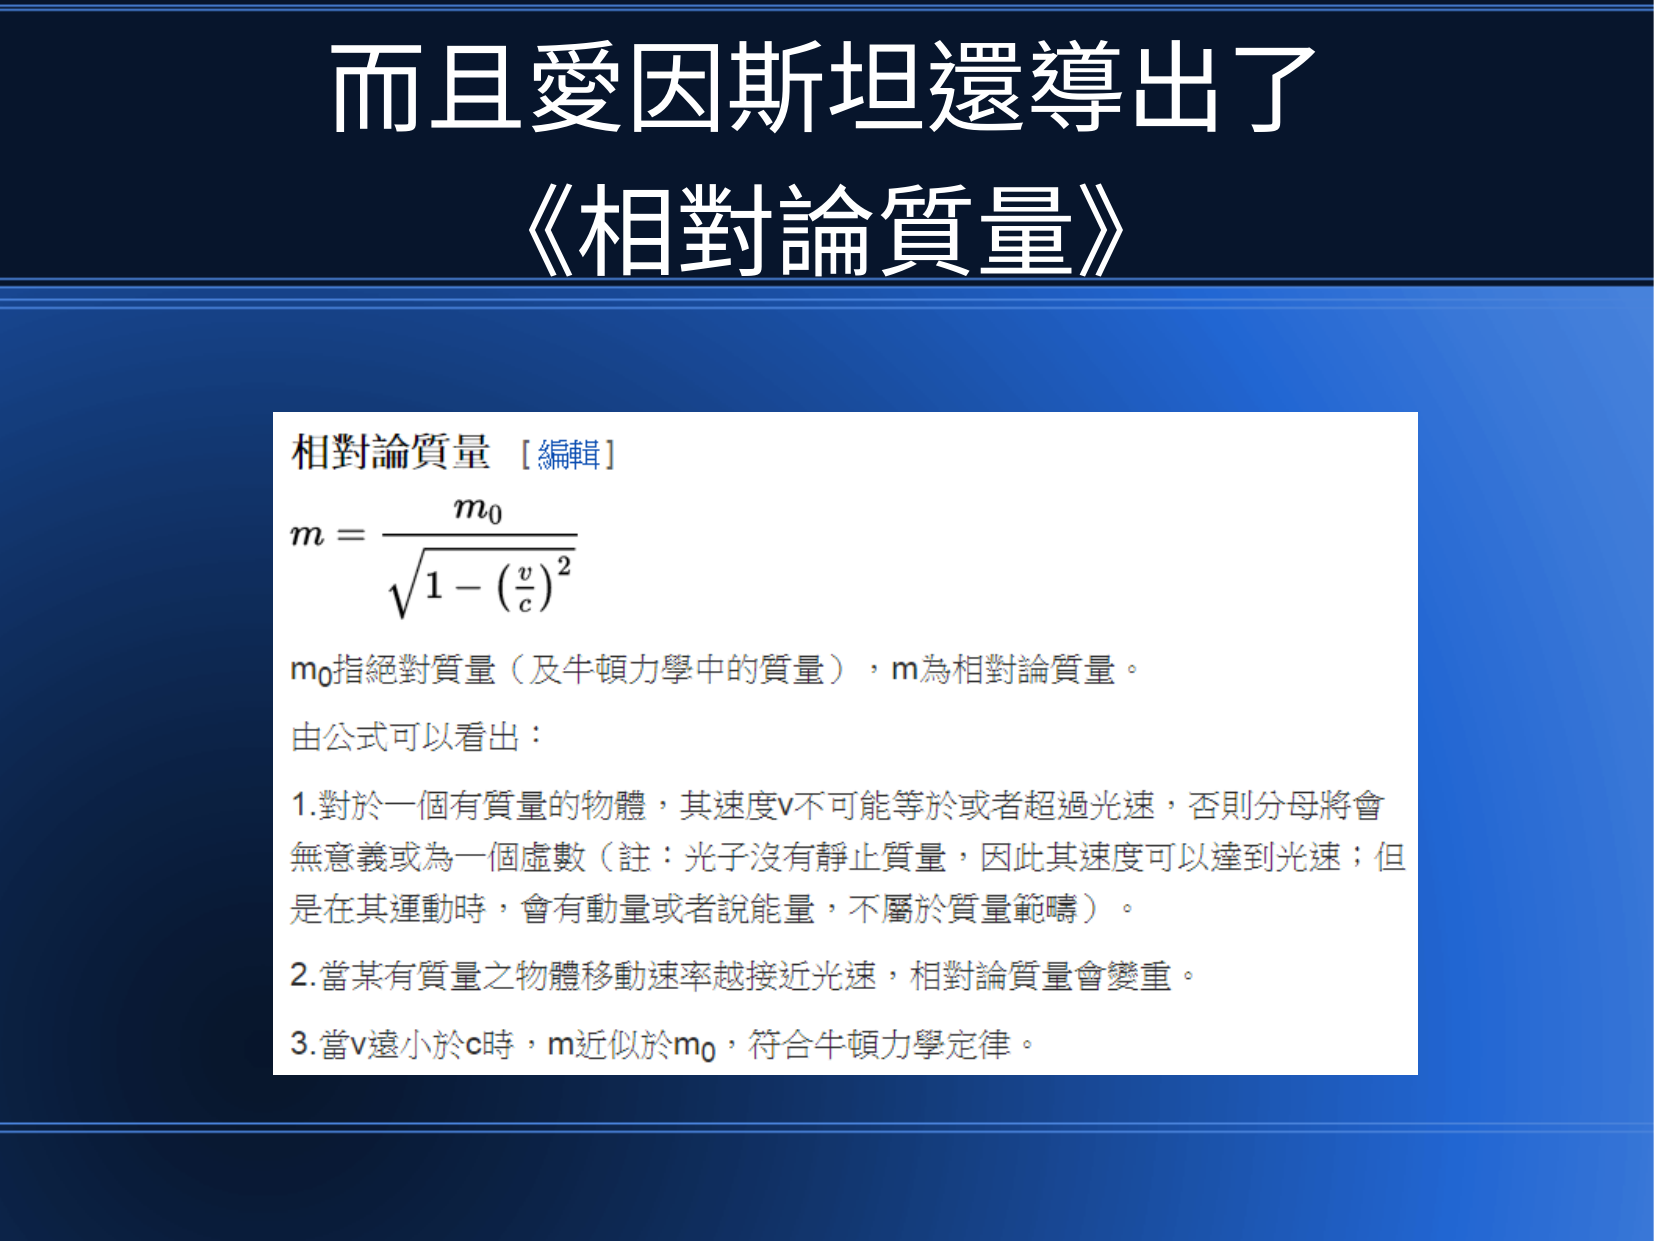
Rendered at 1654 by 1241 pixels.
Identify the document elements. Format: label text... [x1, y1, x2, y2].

picture [0, 0, 1654, 1241]
title 而且愛因斯坦還導出了 《相對論質量》 [82, 32, 1571, 274]
